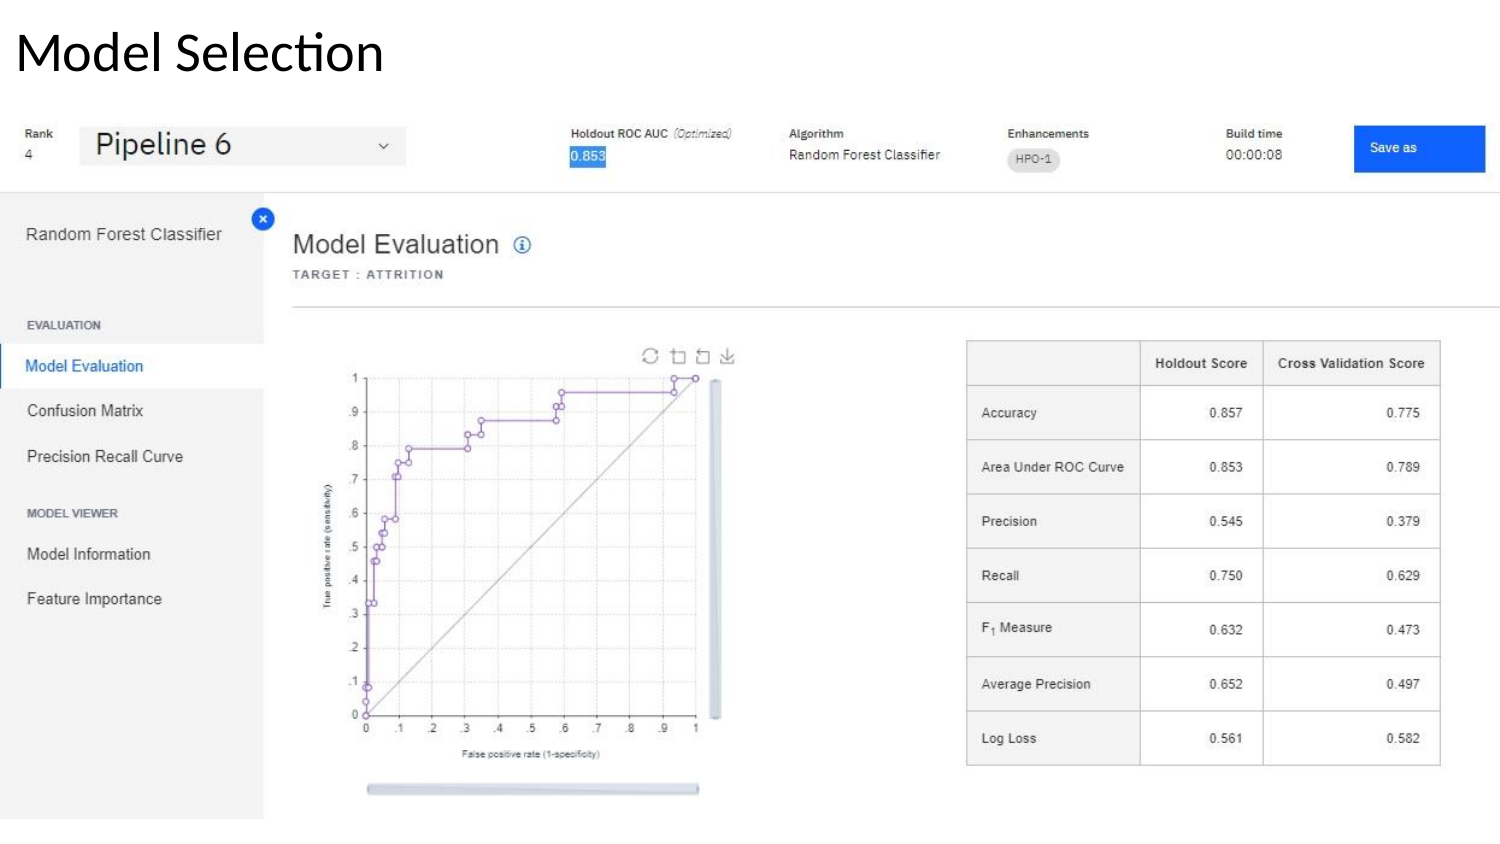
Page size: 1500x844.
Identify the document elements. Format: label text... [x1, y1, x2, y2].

picture [0, 104, 1500, 819]
title Model Selection [0, 0, 1398, 104]
